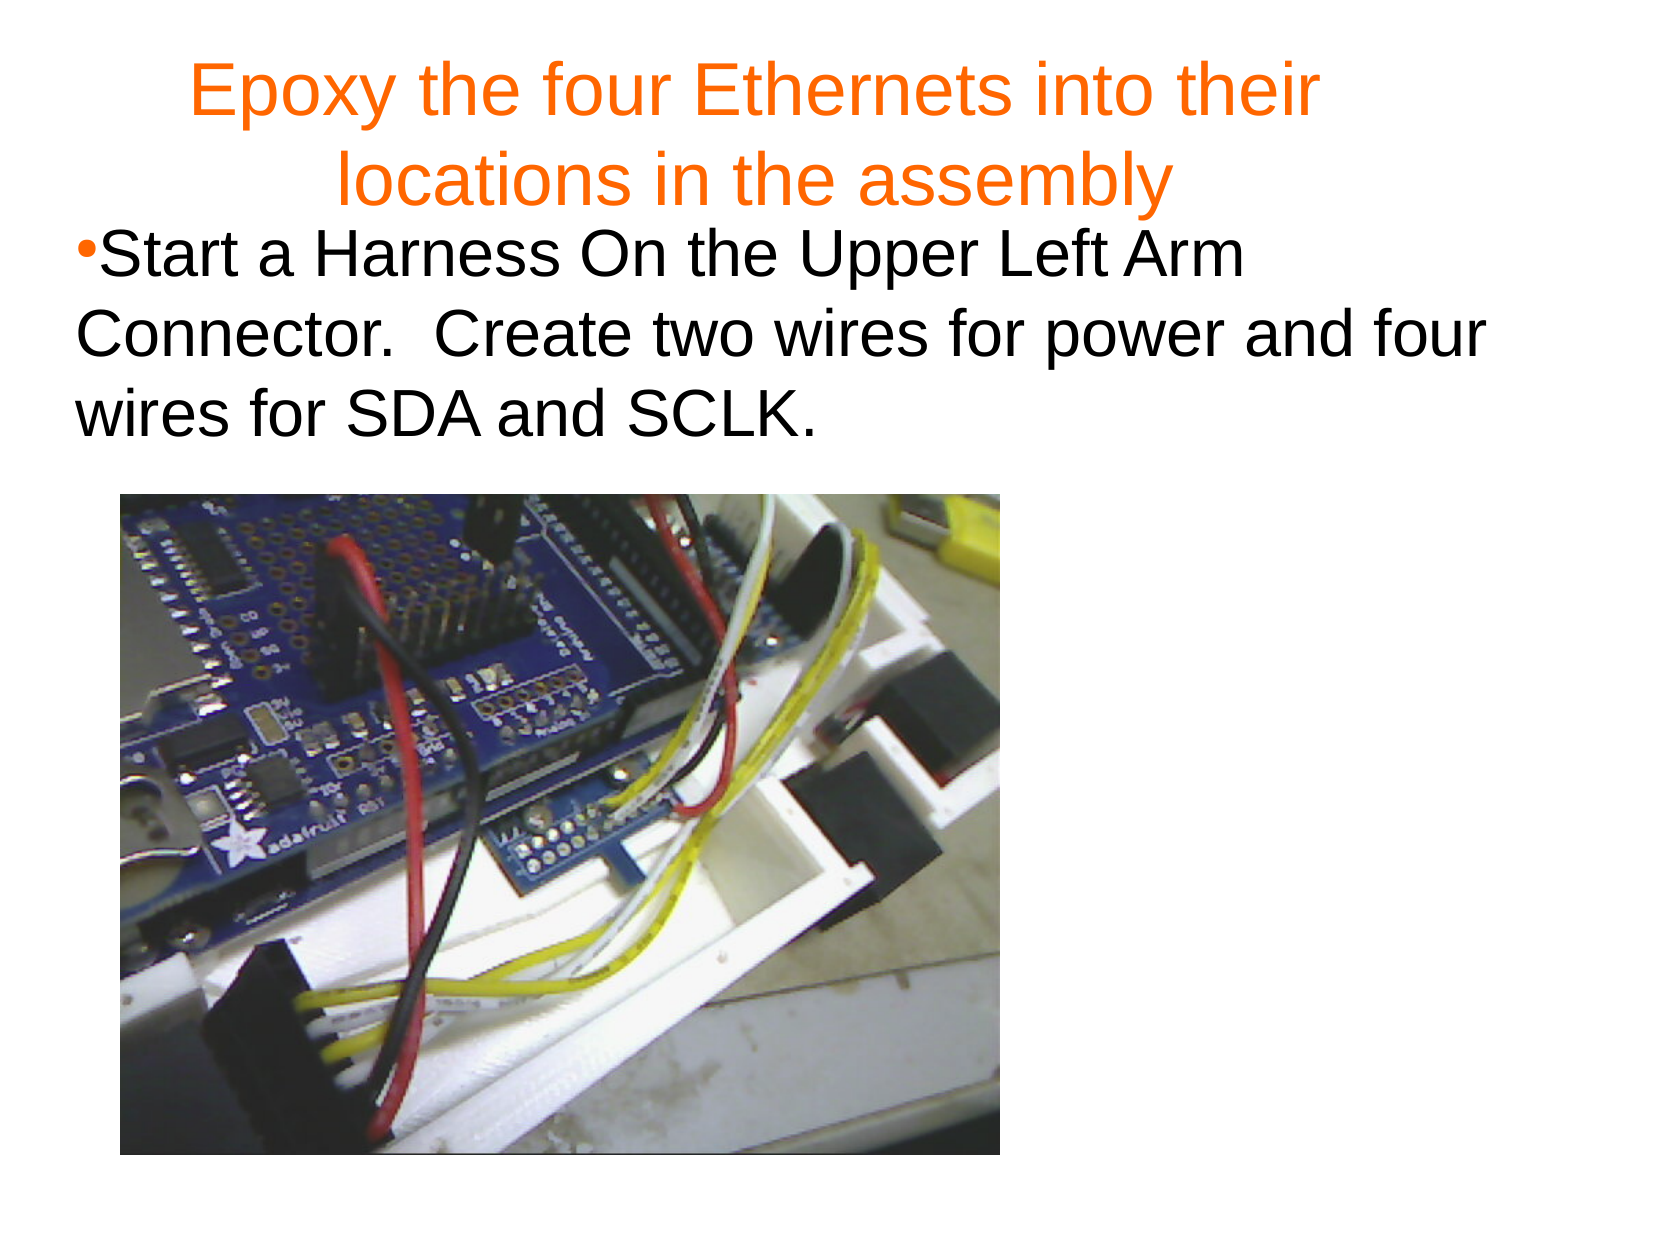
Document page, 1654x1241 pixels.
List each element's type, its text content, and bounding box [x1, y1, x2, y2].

list Start a Harness On the Upper Left Arm Connector. Create two wires for power and four wires for SDA and SCLK. [75, 210, 1564, 1041]
picture [120, 495, 1000, 1155]
title Epoxy the four Ethernets into their locations in the assembly [82, 40, 1430, 181]
